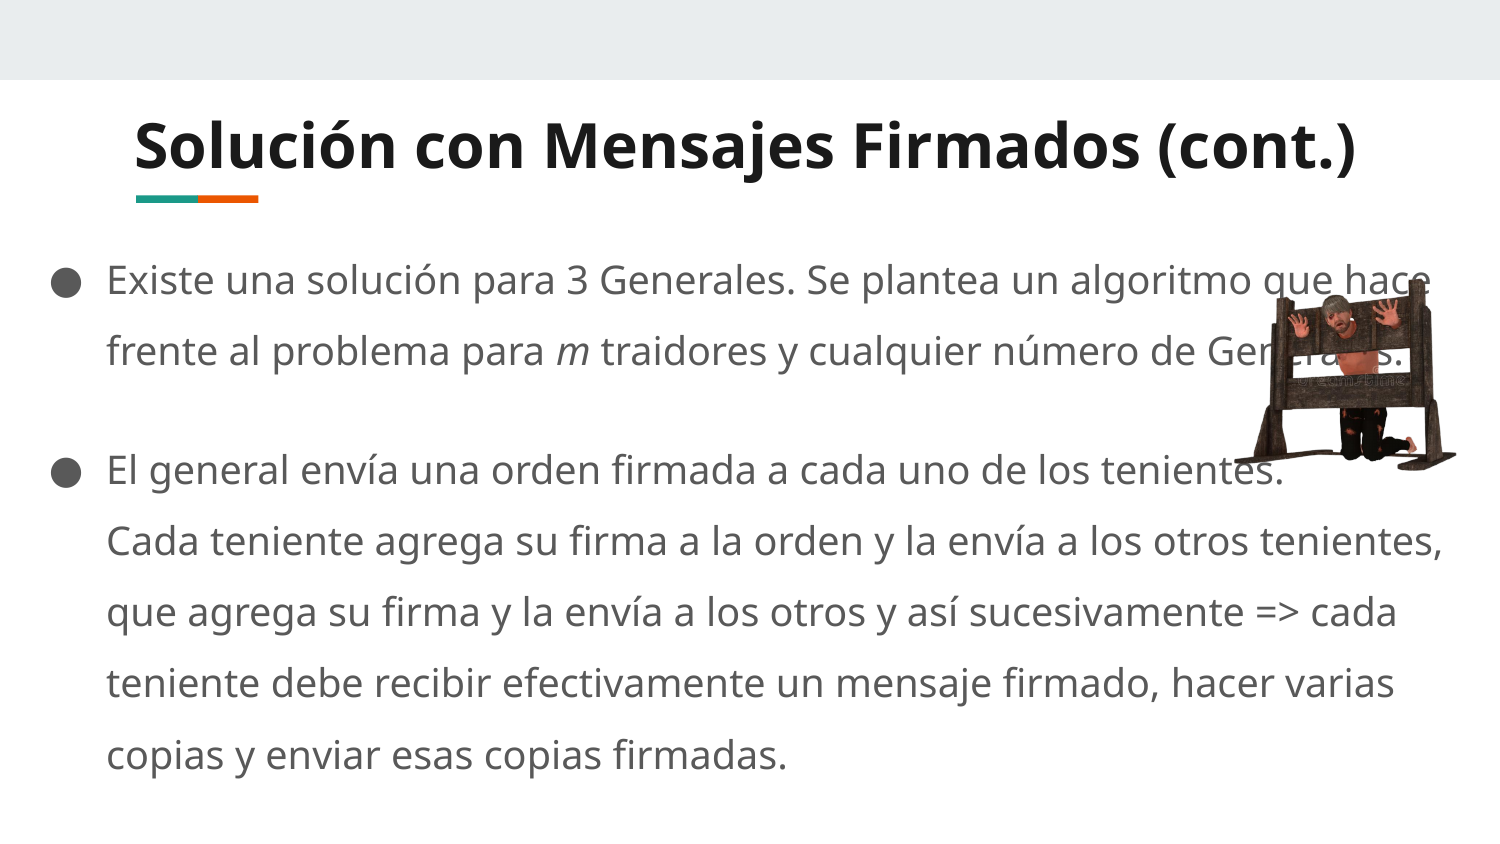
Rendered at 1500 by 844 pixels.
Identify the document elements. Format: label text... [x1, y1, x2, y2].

list Existe una solución para 3 Generales. Se plantea un algoritmo que hace frente al problema para m traidores y cualquier número de Generales. El general envía una orden firmada a cada uno de los tenientes. Cada teniente agrega su firma a la orden y la envía a los otros tenientes, que agrega su firma y la envía a los otros y así sucesivamente => cada teniente debe recibir efectivamente un mensaje firmado, hacer varias copias y enviar esas copias firmadas. [16, 216, 1484, 810]
title Solución con Mensajes Firmados (cont.) [119, 91, 1381, 180]
picture [1225, 276, 1463, 472]
